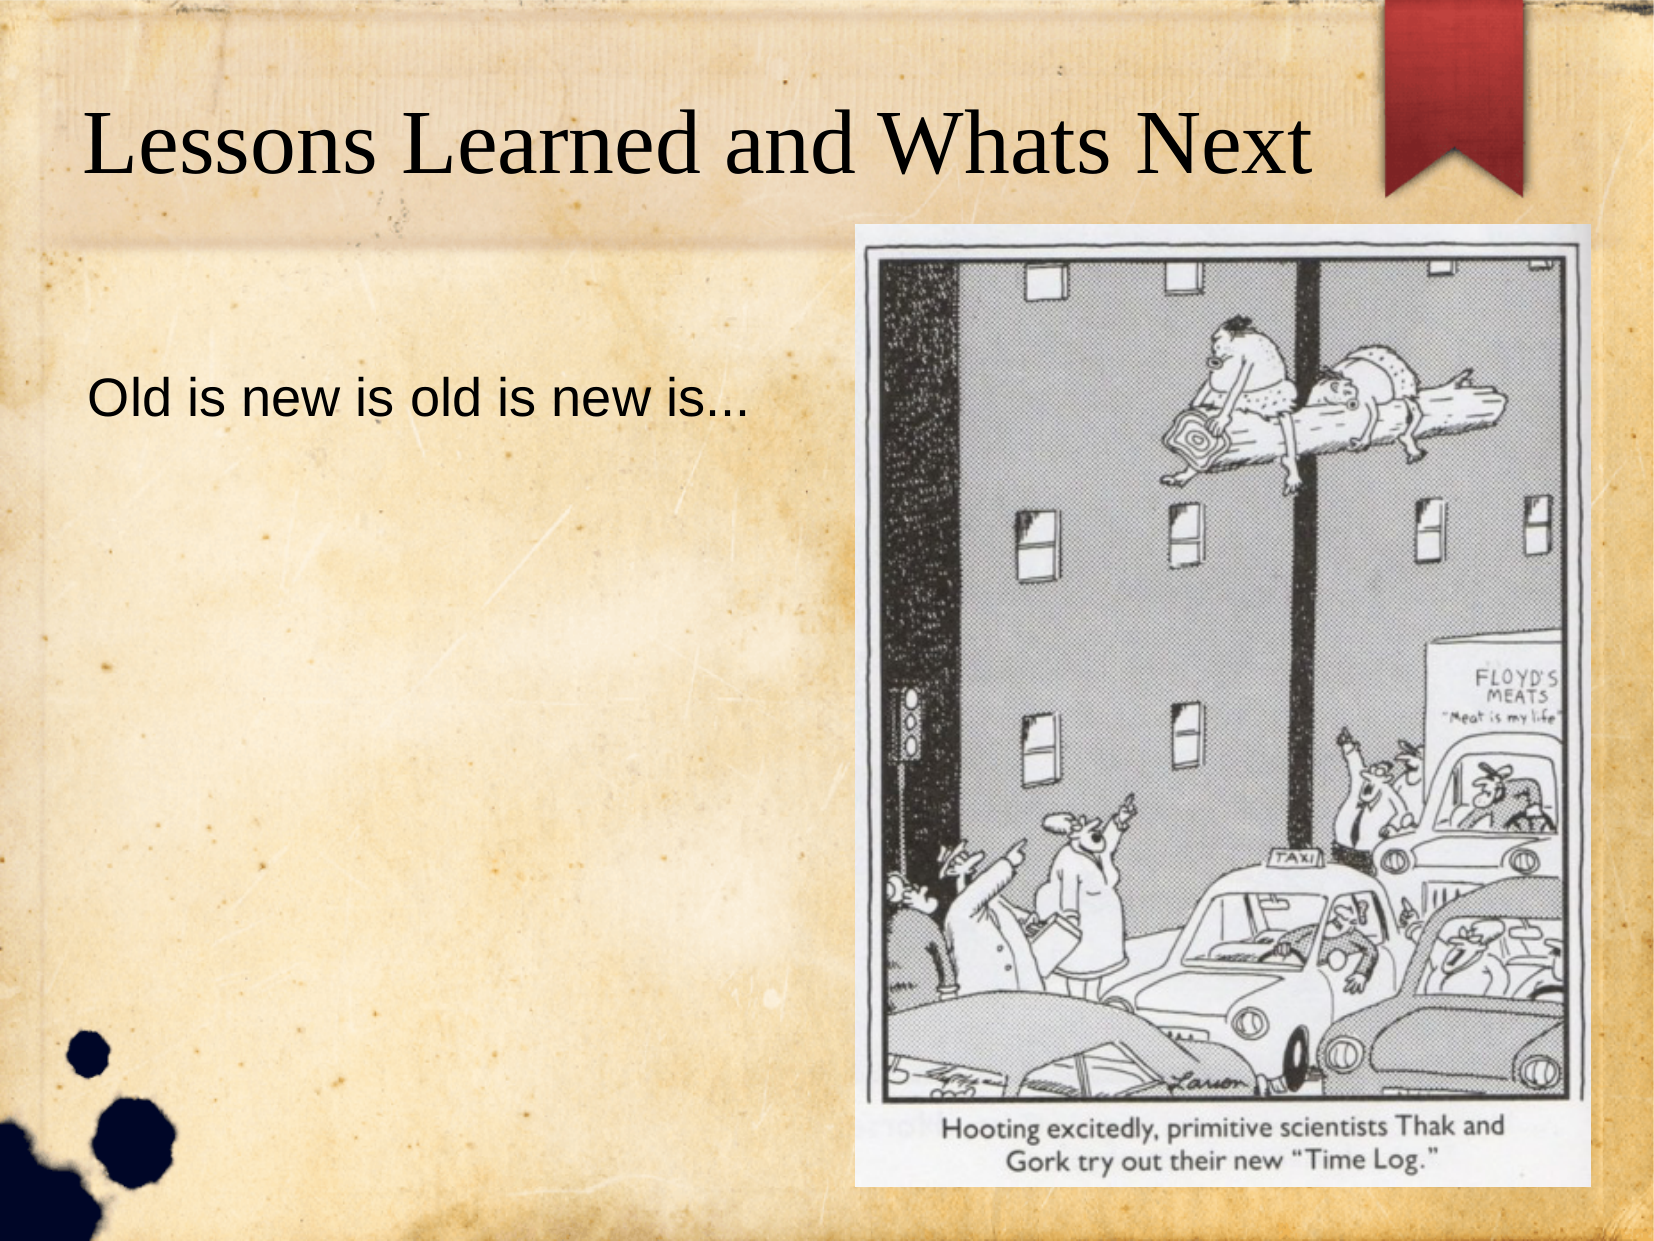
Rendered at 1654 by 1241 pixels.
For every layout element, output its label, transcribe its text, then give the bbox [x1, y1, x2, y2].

picture [0, 0, 1654, 1241]
text_box Old is new is old is new is... [73, 360, 1291, 496]
title Lessons Learned and Whats Next [82, 49, 1347, 237]
